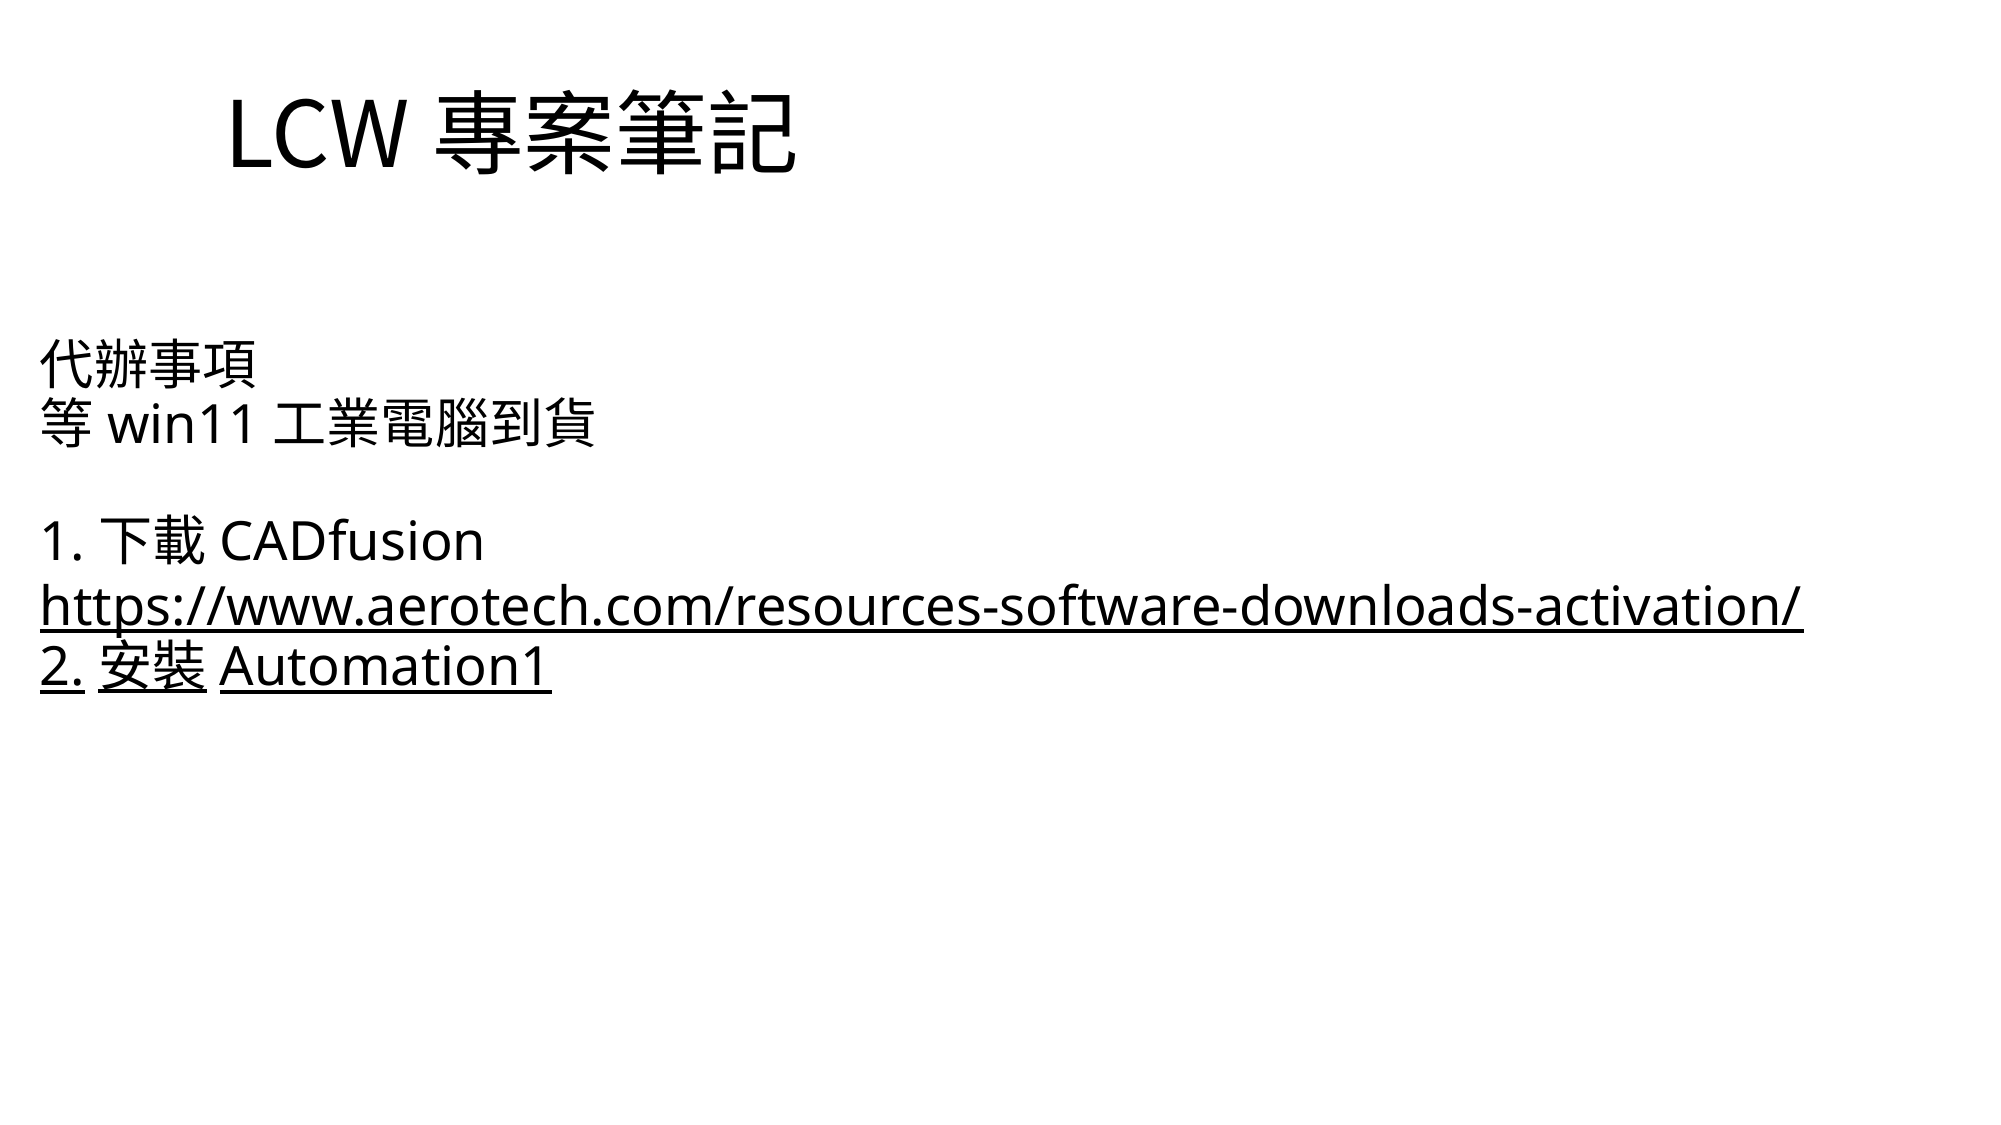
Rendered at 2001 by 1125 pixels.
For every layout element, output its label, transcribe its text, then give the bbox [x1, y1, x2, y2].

subtitle 代辦事項 等win11工業電腦到貨 1.下載CADfusionhttps://www.aerotech.com/resources-software-downloads-activation/ 2.安裝Automation1 [25, 330, 2000, 1125]
title LCW專案筆記 [209, 80, 1710, 330]
